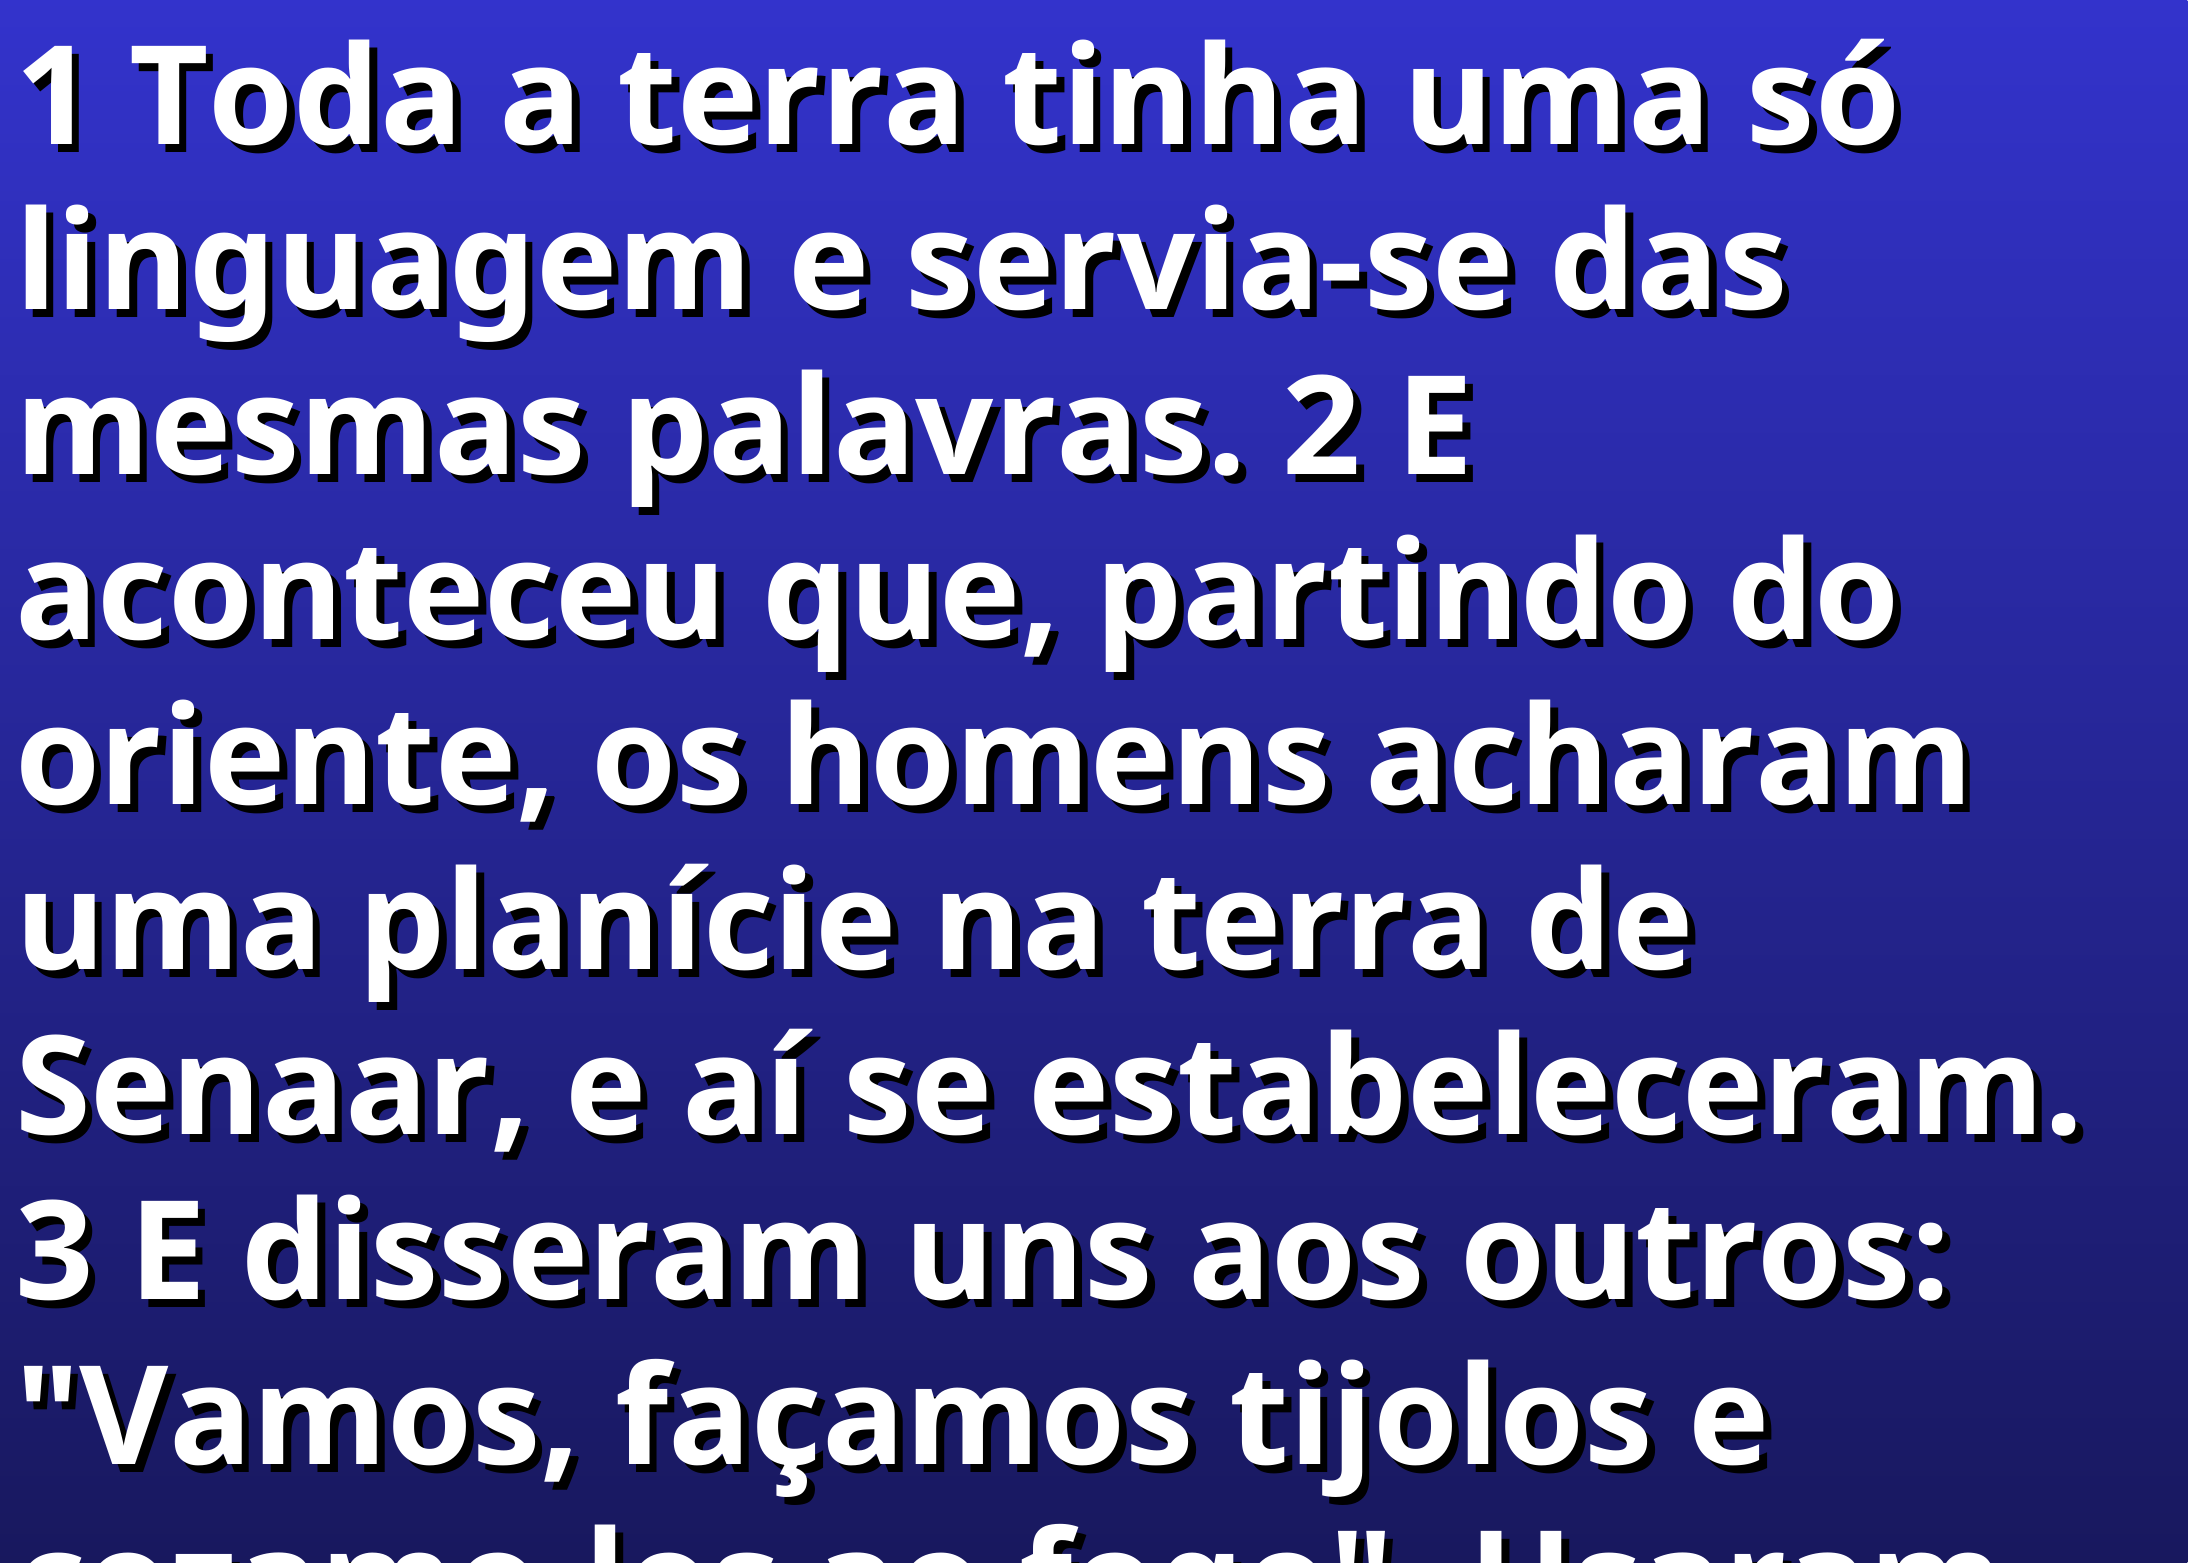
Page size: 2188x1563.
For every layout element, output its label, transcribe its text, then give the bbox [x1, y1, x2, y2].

text_box 1 Toda a terra tinha uma só linguagem e servia-se das mesmas palavras. 2 E aconteceu que, partindo do oriente, os homens acharam uma planície na terra de Senaar, e aí se estabeleceram. 3 E disseram uns aos outros: "Vamos, façamos tijolos e cozamo-los ao fogo". Usaram tijolos em vez de pedra, e betume em lugar de argamassa. 4 E disseram: "Vamos, façamos para nós uma cidade e uma torre cujo cimo atinja o céu. Assim, ficaremos famosos, e não seremos dispersos por toda a face da terra". 5 Então o Senhor desceu para ver a cidade e a torre que os homens estavam construindo. 6 E o Senhor disse: "Eis que eles são um só povo e falam uma só língua. E isso é apenas o começo de seus empreendimentos. Agora, nada os impedirá de fazer o que se propuseram. 7 Desçamos e confundamos a sua língua, de modo que não se entendam uns aos outros". 8 E o Senhor os dispersou daquele lugar por toda a superfície da terra, e eles cessaram de construir a cidade. 9 Por isso, foi chamada Babel, porque foi aí que o Senhor confundiu a linguagem de todo o mundo, e daí dispersou os homens por toda a terra. [0, 0, 2188, 1563]
